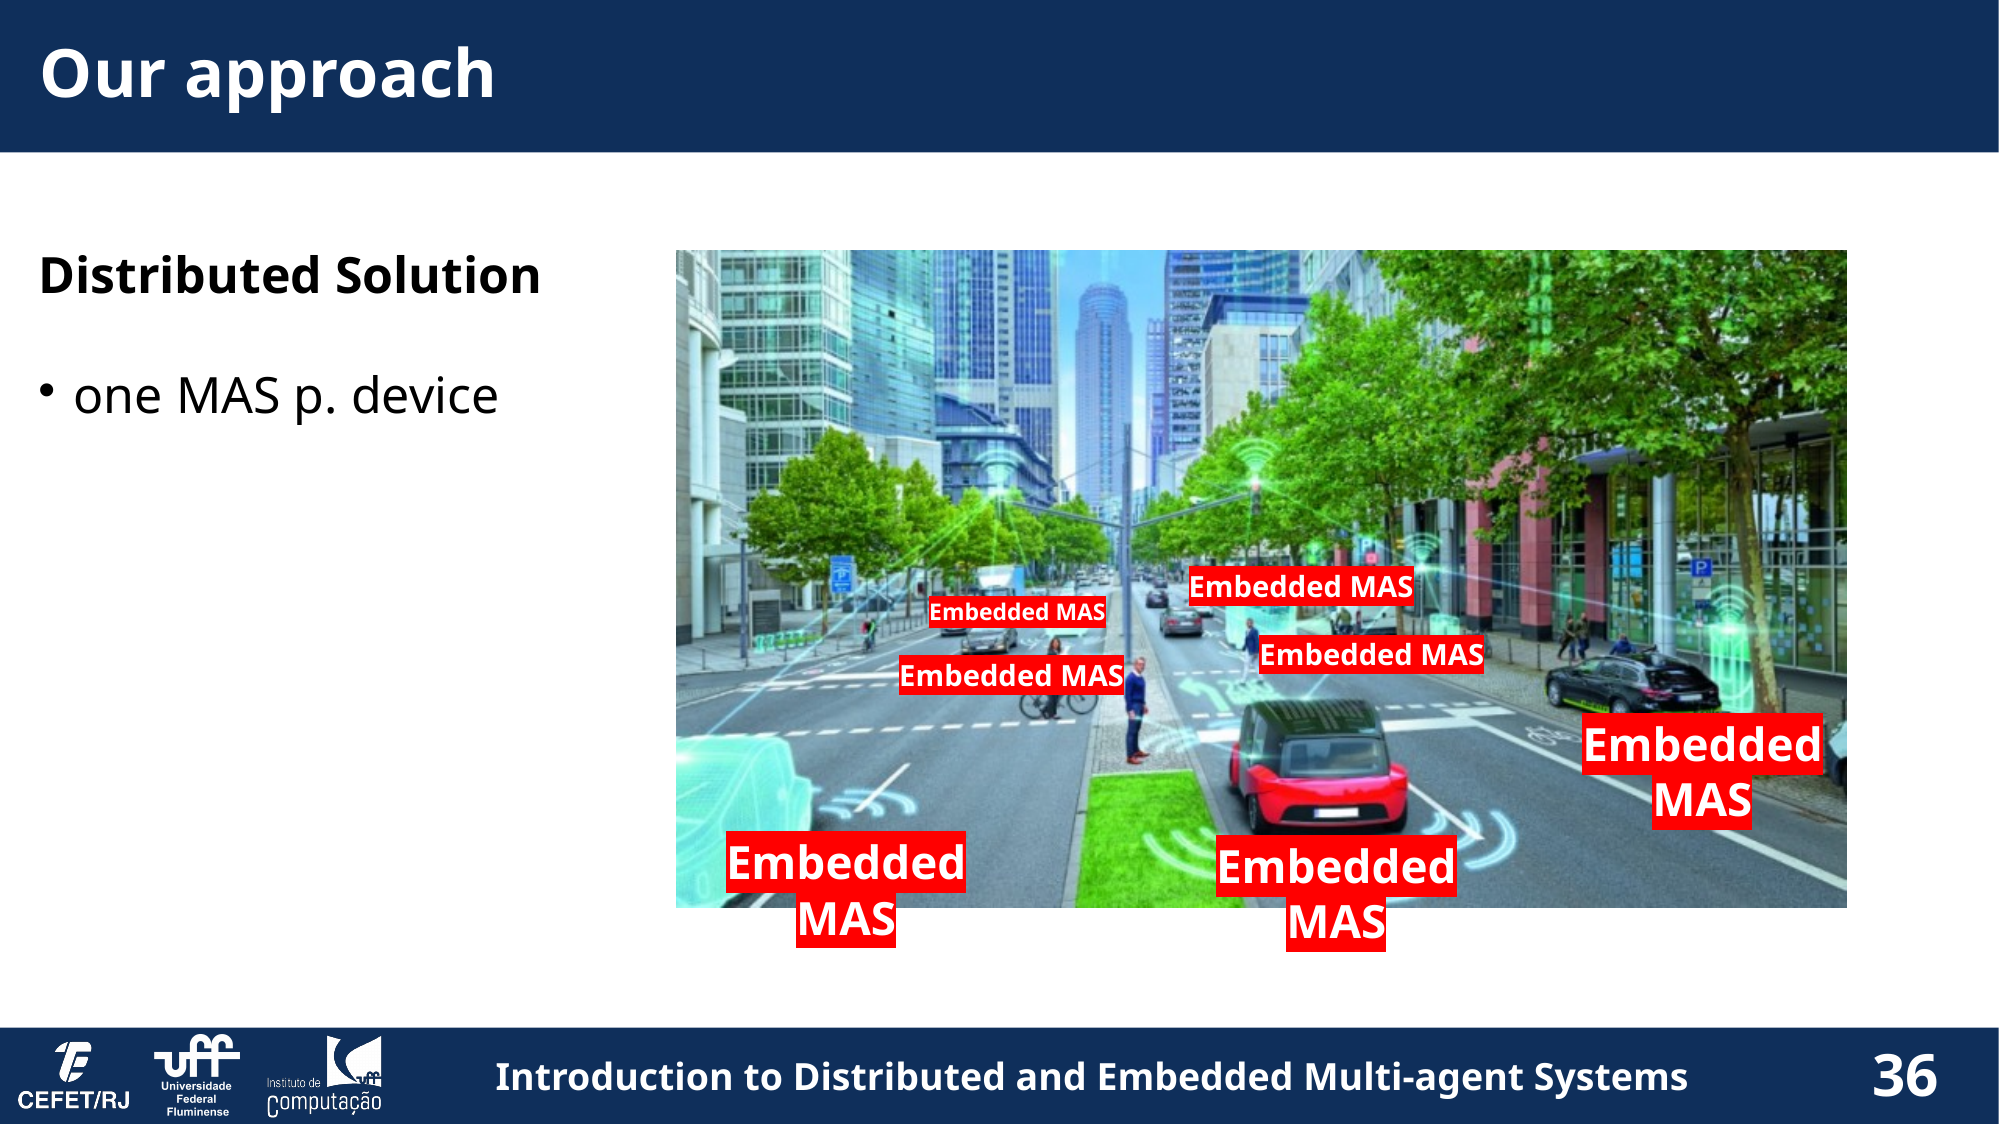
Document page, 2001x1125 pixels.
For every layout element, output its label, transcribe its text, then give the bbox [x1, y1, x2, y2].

text_box Distributed Solution one MAS p. device [23, 236, 675, 491]
text_box Embedded MAS [856, 590, 1179, 633]
text_box Our approach [25, 23, 1998, 116]
text_box Embedded MAS [1175, 830, 1498, 956]
text_box Embedded MAS [1210, 629, 1534, 680]
picture [153, 1033, 241, 1121]
text_box Embedded MAS [850, 649, 1173, 700]
text_box Embedded MAS [685, 826, 1008, 952]
picture [676, 250, 1847, 908]
text_box Embedded MAS [1541, 708, 1864, 834]
picture [18, 1021, 129, 1125]
text_box Embedded MAS [1139, 560, 1463, 611]
picture [265, 1033, 383, 1118]
